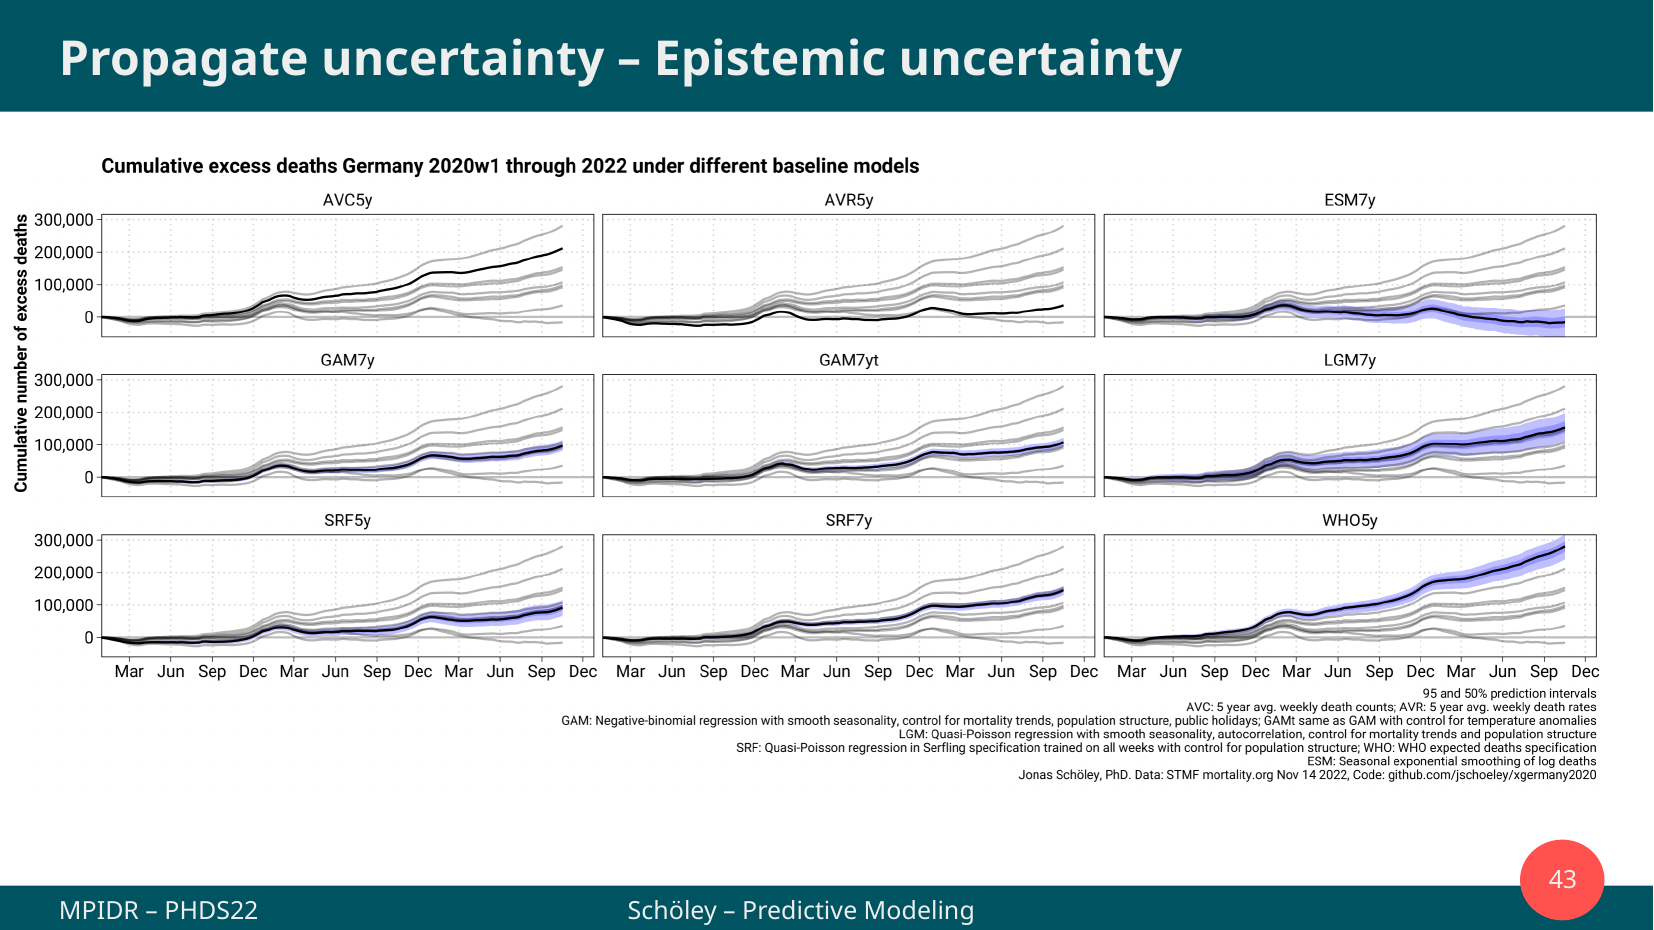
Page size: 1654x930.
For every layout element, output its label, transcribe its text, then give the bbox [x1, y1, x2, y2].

title Propagate uncertainty – Epistemic uncertainty [58, 0, 1594, 117]
picture [9, 153, 1600, 787]
